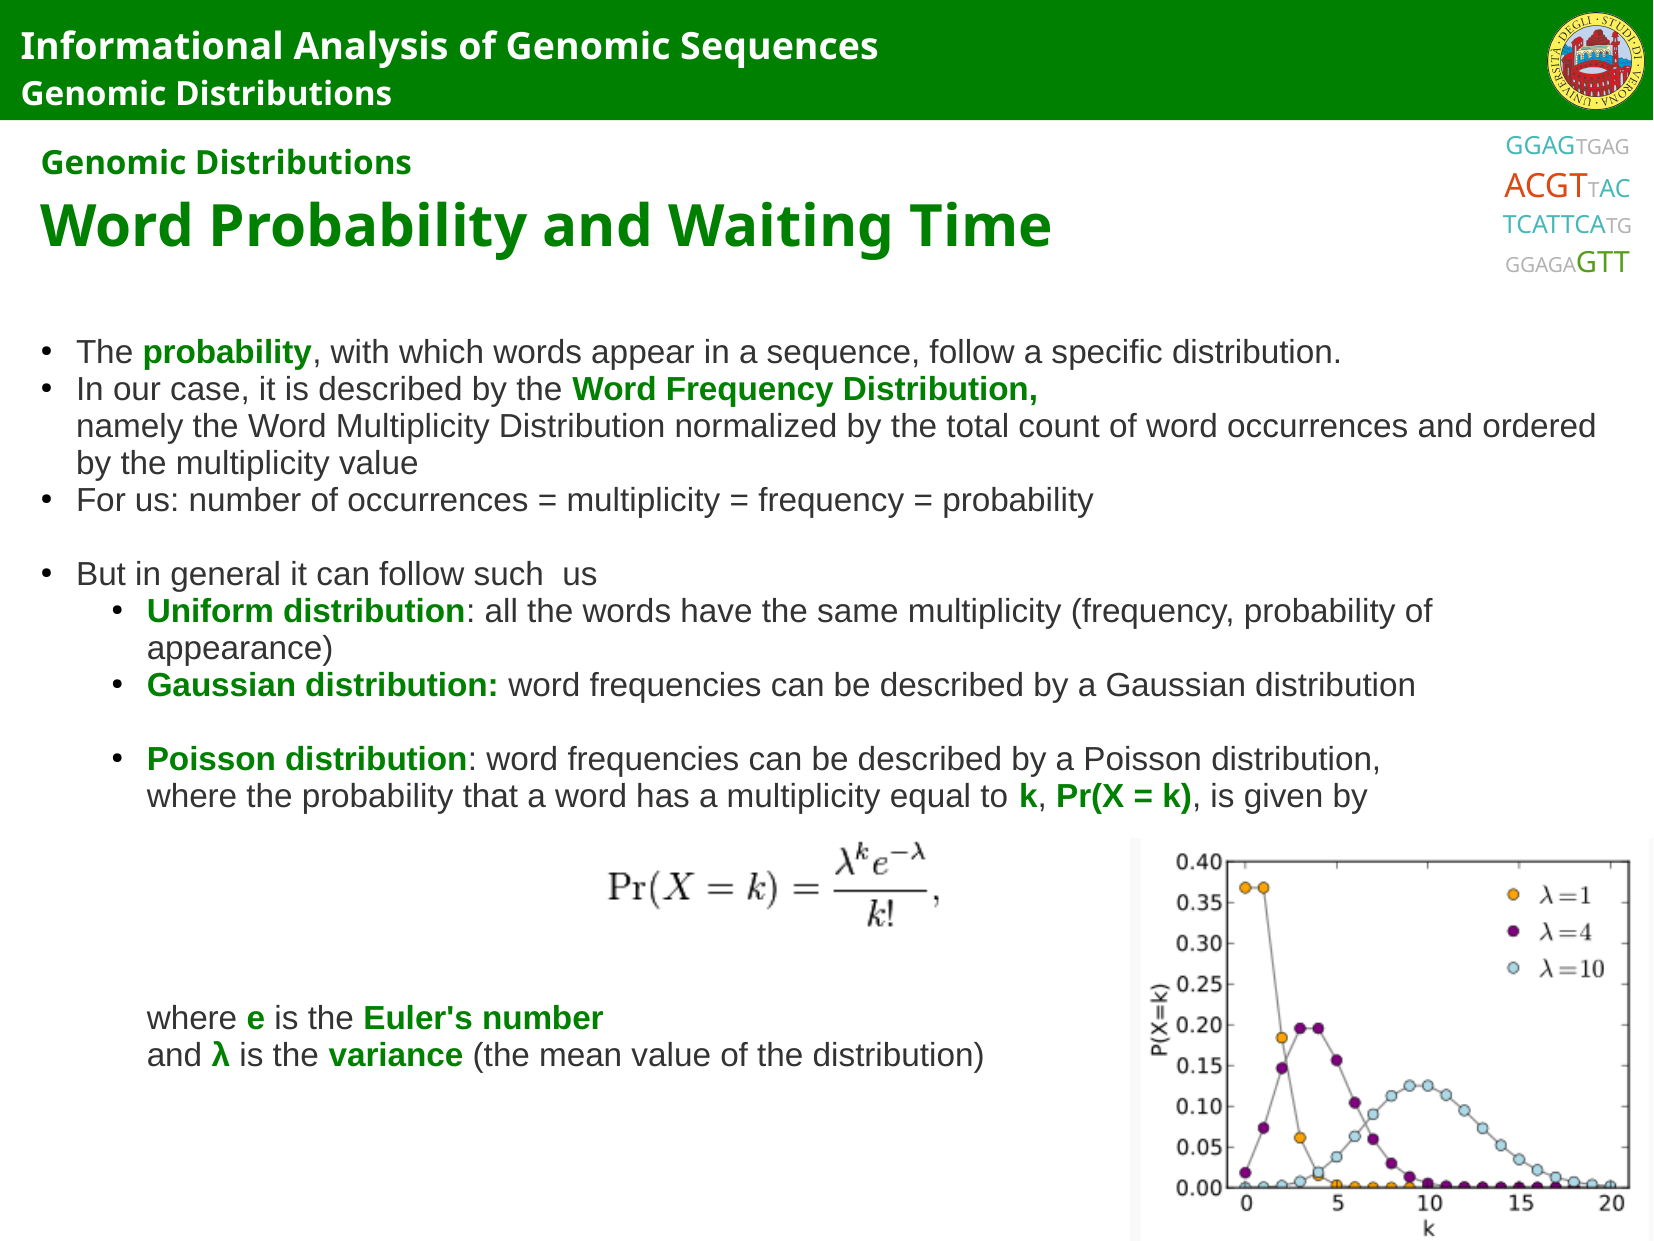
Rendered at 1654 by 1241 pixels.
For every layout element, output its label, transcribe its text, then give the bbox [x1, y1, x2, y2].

text_box GGAGTGAGACGTTACTCATTCATGGGAGAGTT [1485, 120, 1651, 263]
picture [600, 831, 956, 944]
text_box Genomic Distributions Word Probability and Waiting Time The probability, with which words appear in a sequence, follow a specific distribution. In our case, it is described by the Word Frequency Distribution, namely the Word Multiplicity Distribution normalized by the total count of word occurrences and ordered by the multiplicity value For us: number of occurrences = multiplicity = frequency = probability But in general it can follow such us Uniform distribution: all the words have the same multiplicity (frequency, probability of appearance) Gaussian distribution: word frequencies can be described by a Gaussian distribution Poisson distribution: word frequencies can be described by a Poisson distribution, where the probability that a word has a multiplicity equal to k, Pr(X = k), is given by where e is the Euler's number and λ is the variance (the mean value of the distribution) [25, 131, 1621, 1071]
picture [1130, 838, 1654, 1241]
text_box [0, 0, 1653, 121]
picture [1547, 12, 1645, 110]
text_box Informational Analysis of Genomic Sequences Genomic Distributions [5, 11, 1416, 107]
